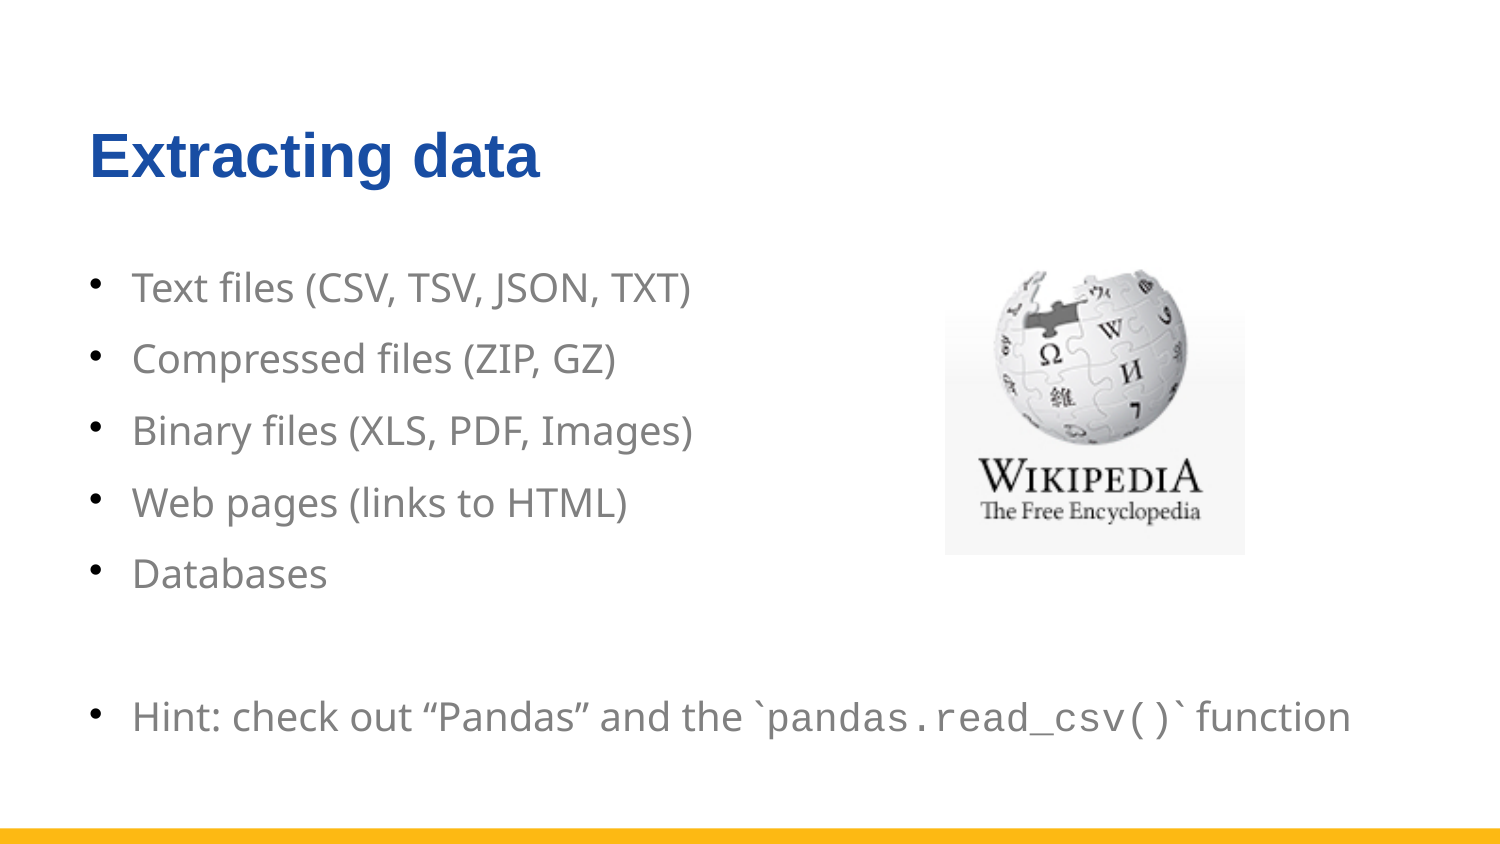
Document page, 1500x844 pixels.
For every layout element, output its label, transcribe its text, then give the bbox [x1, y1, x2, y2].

text_box Extracting data [75, 0, 1425, 197]
text_box Text files (CSV, TSV, JSON, TXT) Compressed files (ZIP, GZ) Binary files (XLS, PDF, Images) Web pages (links to HTML) Databases Hint: check out “Pandas” and the `pandas.read_csv()` function [74, 262, 1380, 752]
picture [945, 253, 1245, 555]
